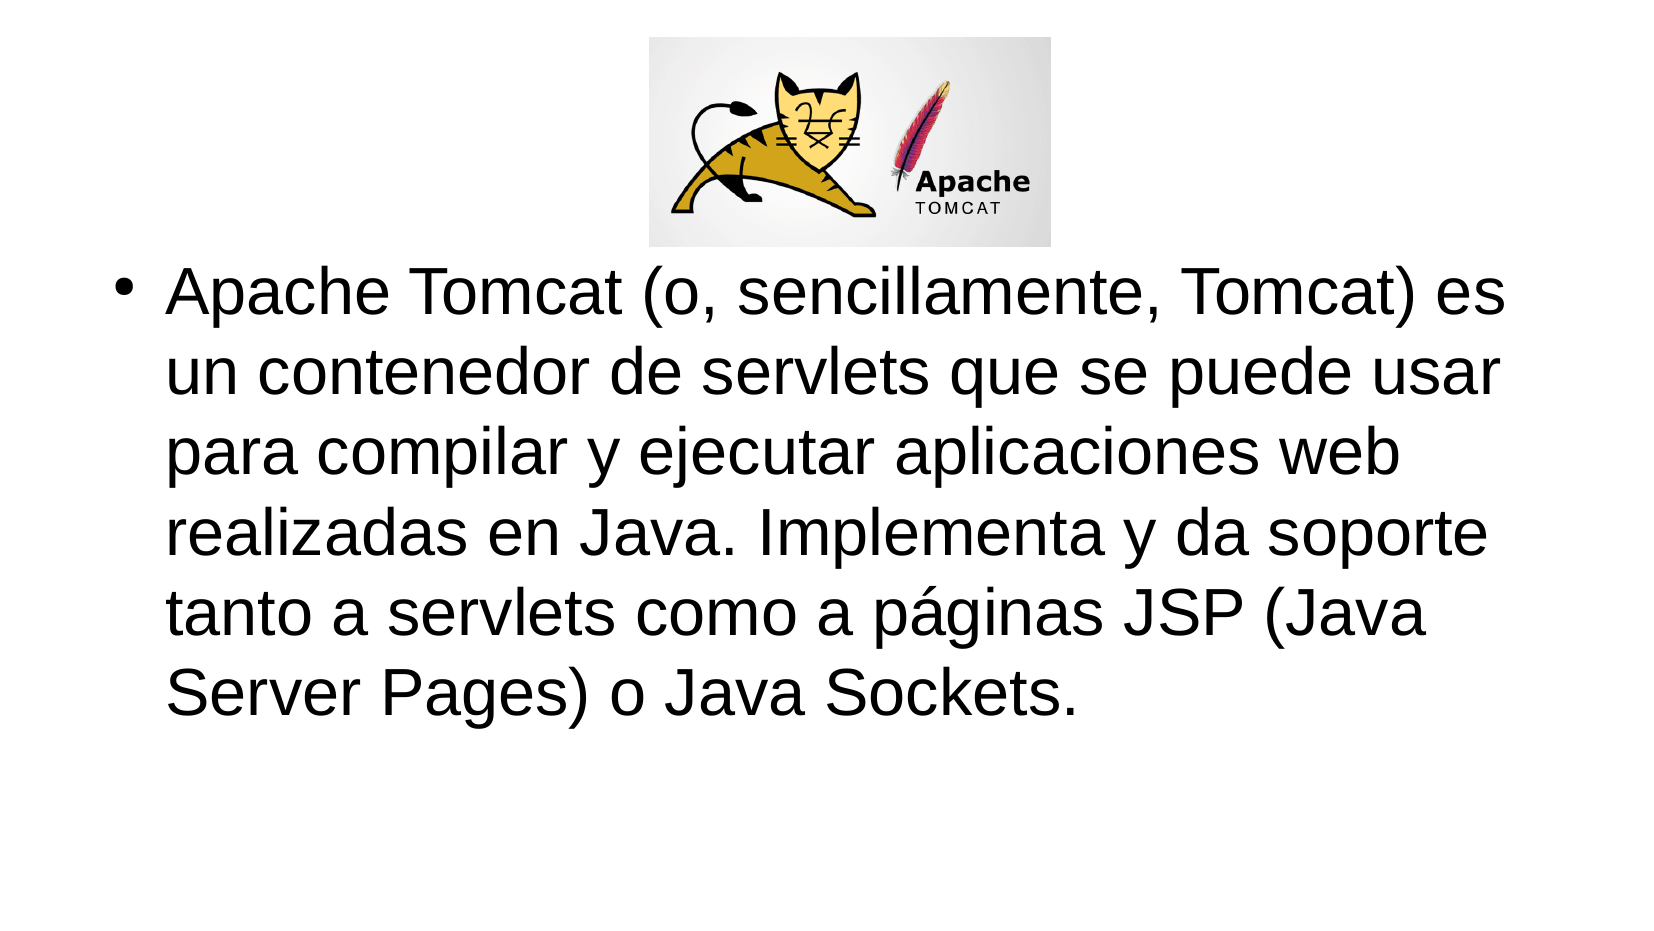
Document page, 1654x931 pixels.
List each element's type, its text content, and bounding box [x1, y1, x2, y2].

list Apache Tomcat (o, sencillamente, Tomcat) es un contenedor de servlets que se puede usar para compilar y ejecutar aplicaciones web realizadas en Java. Implementa y da soporte tanto a servlets como a páginas JSP (Java Server Pages) o Java Sockets. [94, 248, 1583, 788]
picture [649, 37, 1051, 247]
